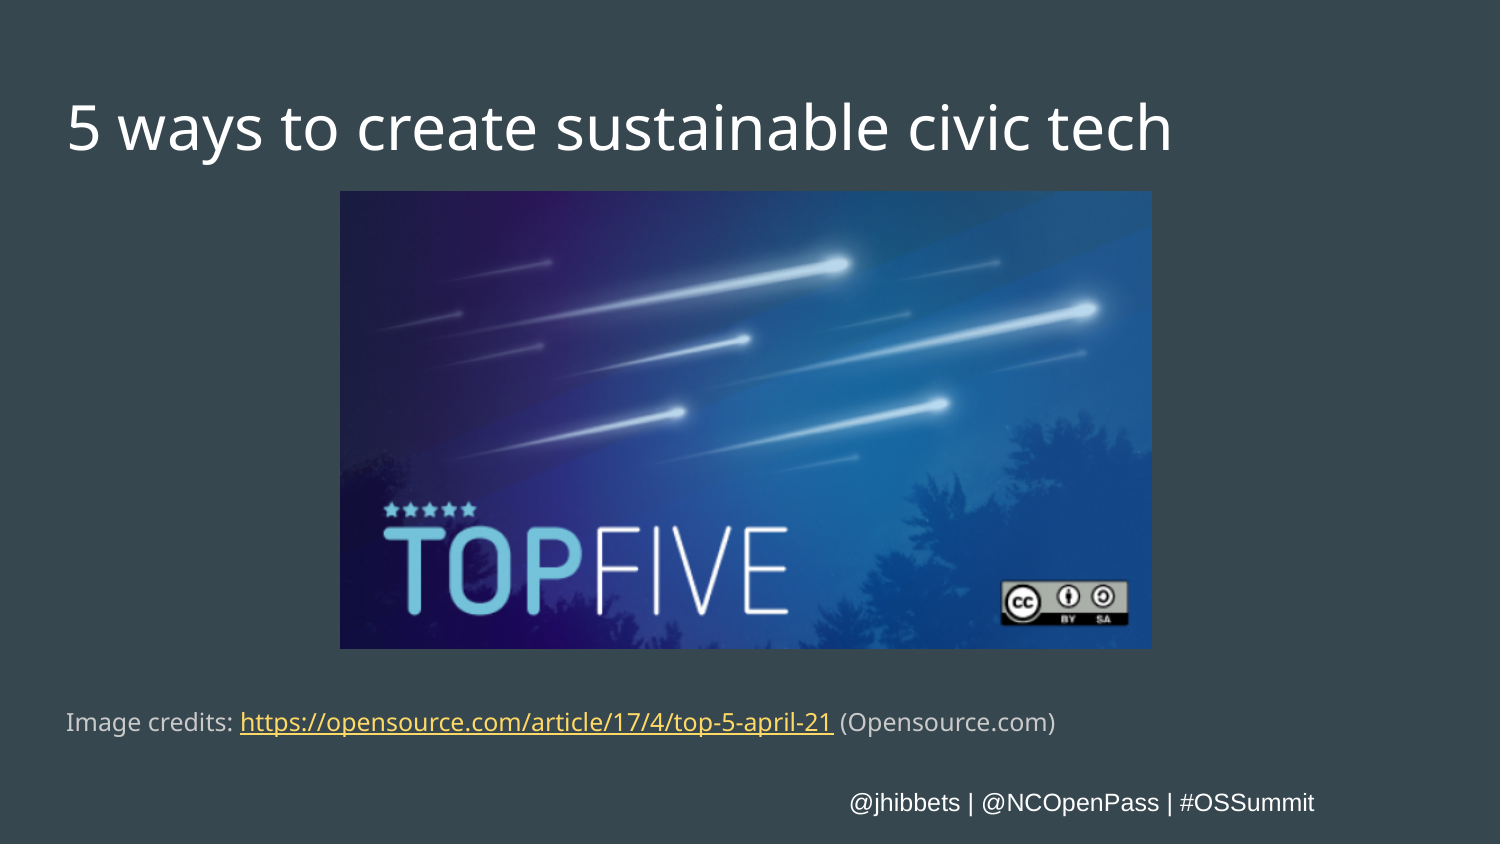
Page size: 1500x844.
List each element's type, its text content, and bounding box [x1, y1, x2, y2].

text_box Image credits: https://opensource.com/article/17/4/top-5-april-21 (Opensource.com) [51, 686, 1449, 750]
picture [340, 191, 1152, 649]
title 5 ways to create sustainable civic tech [51, 72, 1449, 167]
